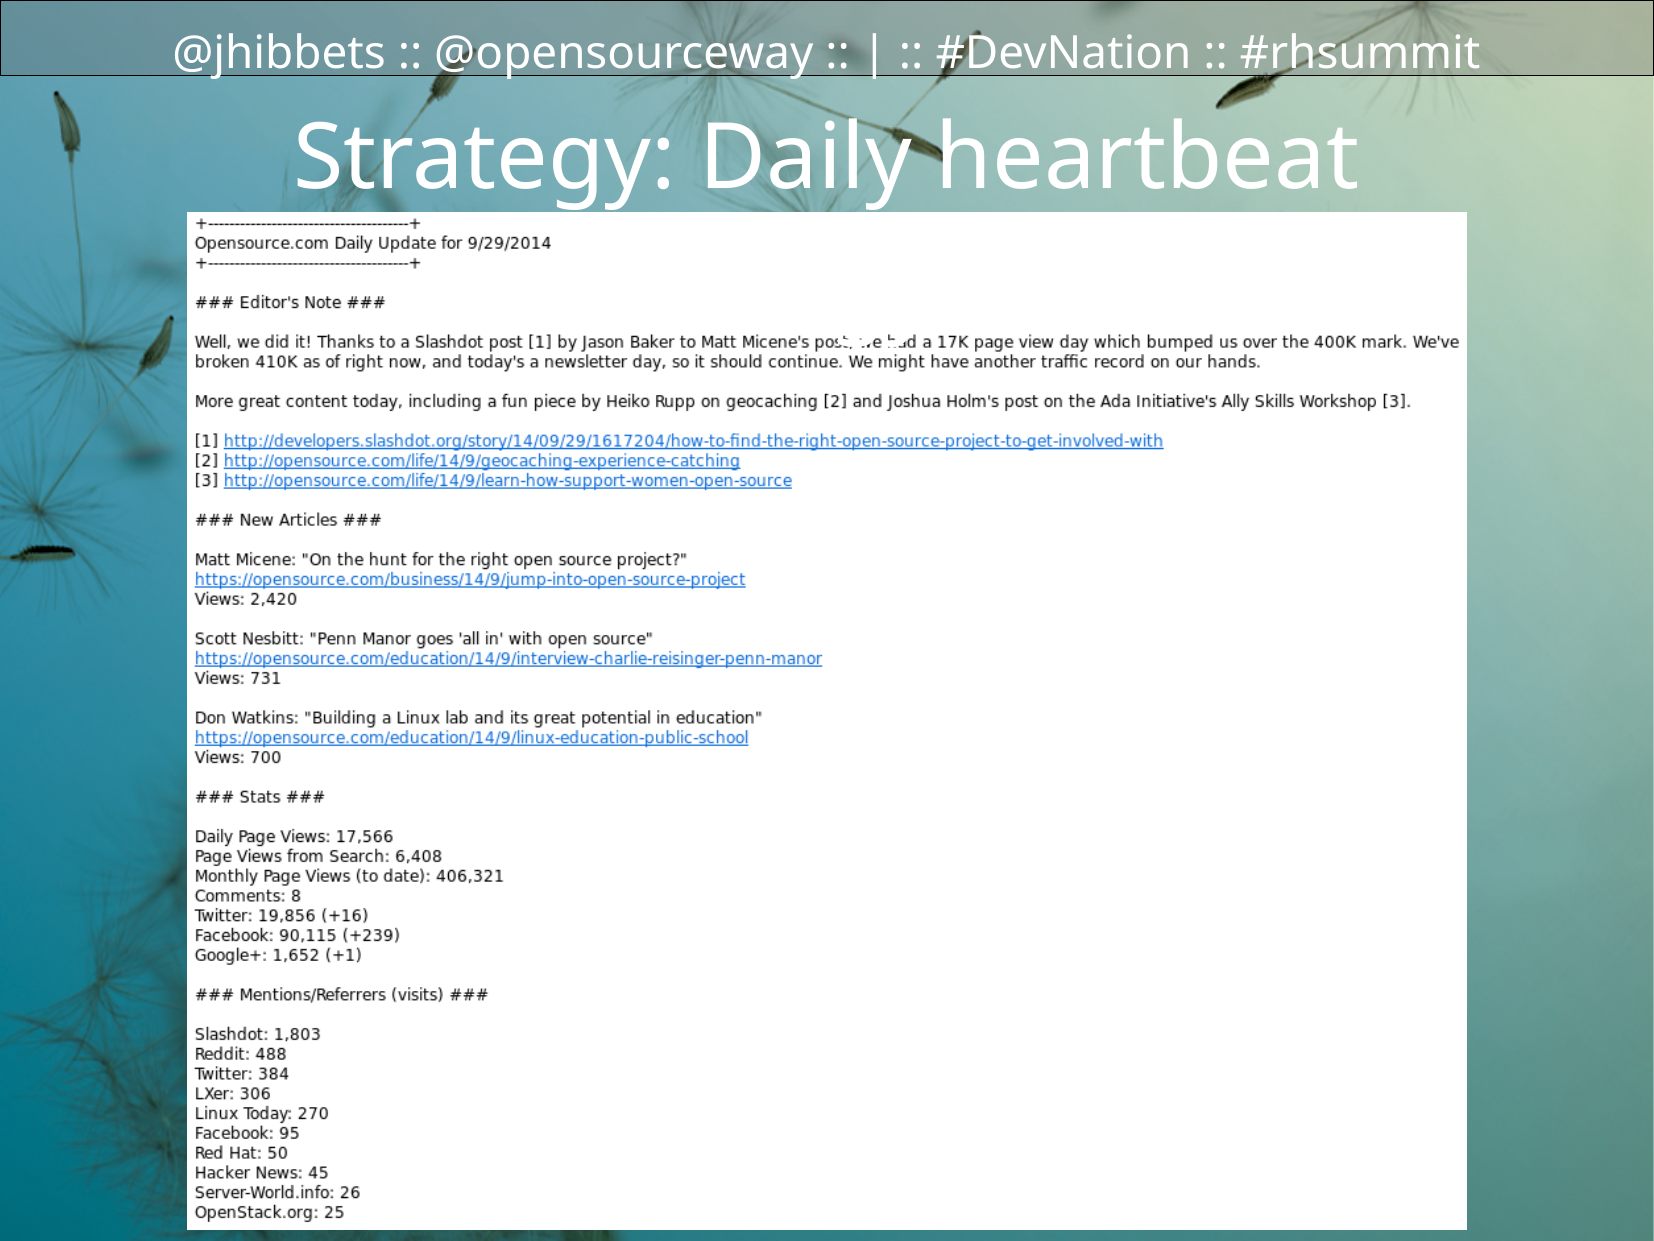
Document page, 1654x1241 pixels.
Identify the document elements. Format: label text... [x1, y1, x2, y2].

title Strategy: Daily heartbeat [82, 49, 1571, 257]
picture [0, 76, 1654, 1241]
text_box Strategy [9, 179, 1498, 402]
